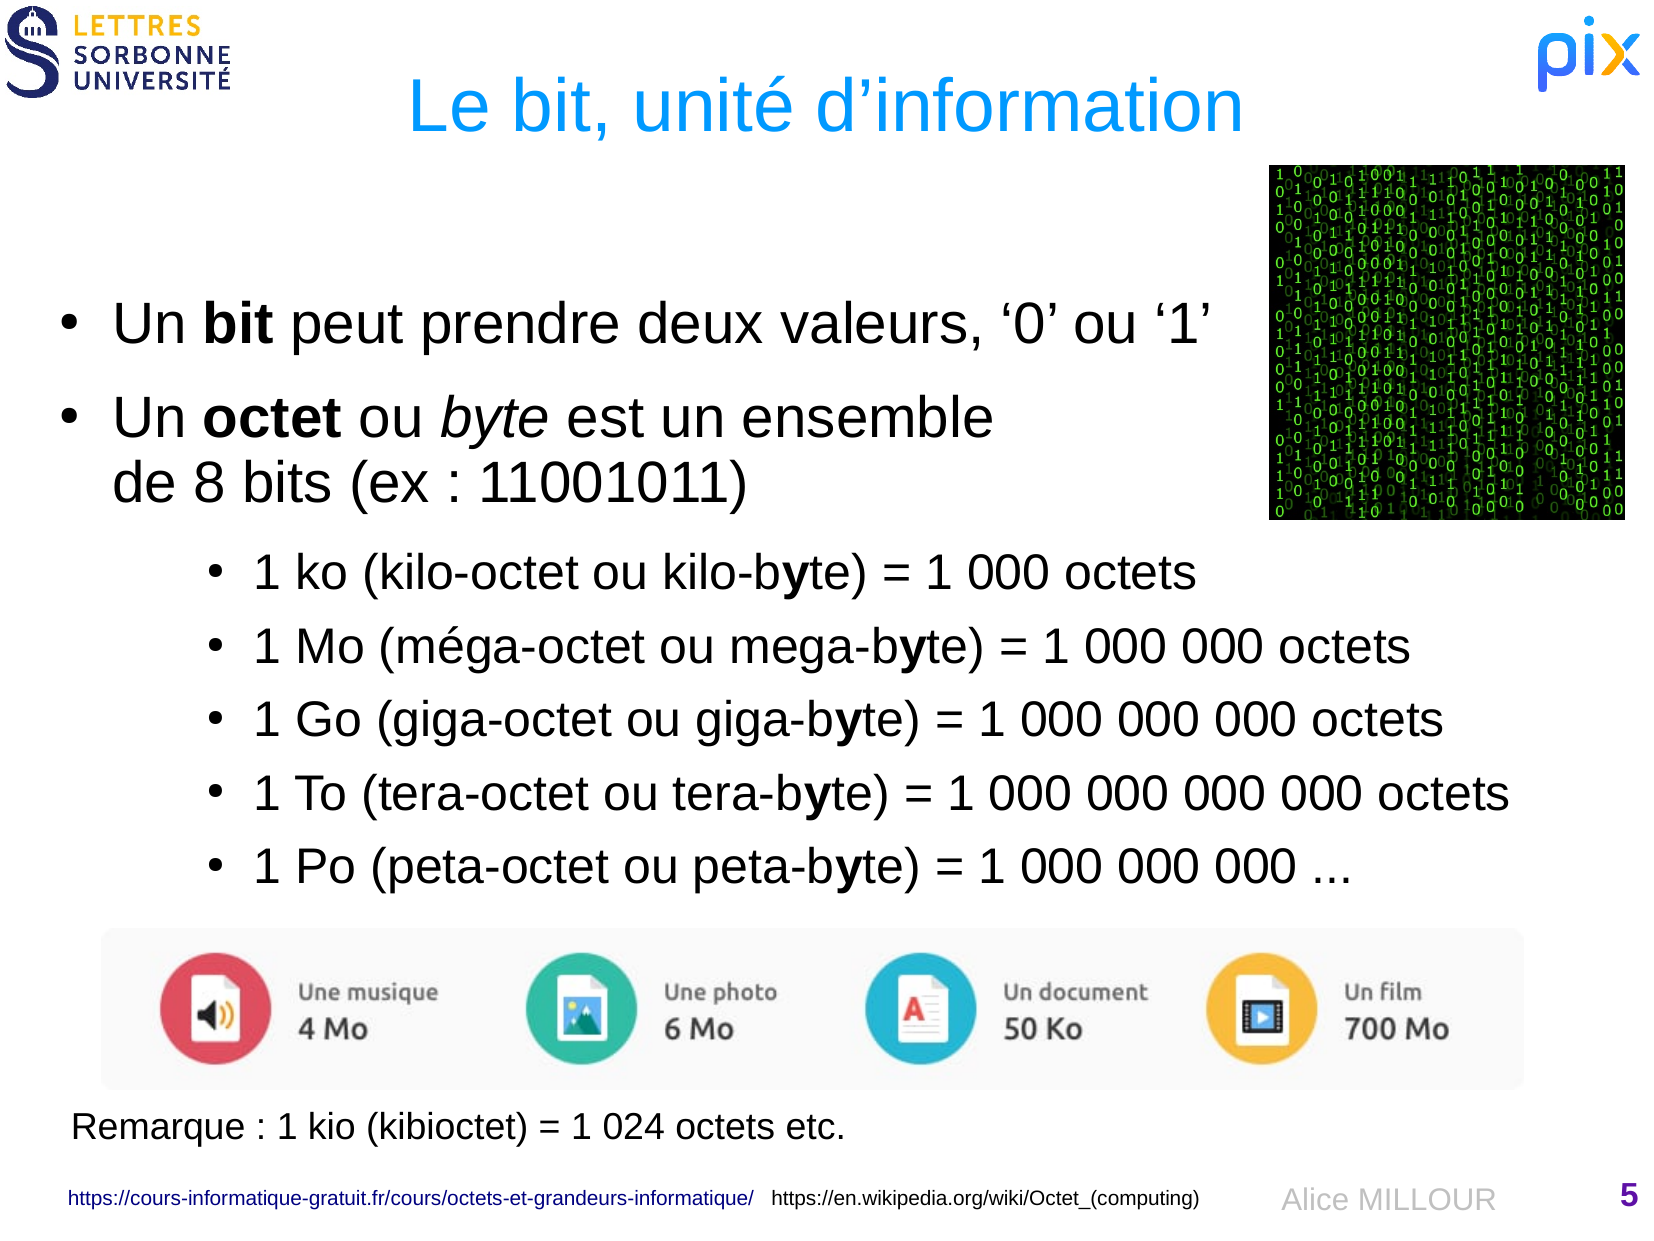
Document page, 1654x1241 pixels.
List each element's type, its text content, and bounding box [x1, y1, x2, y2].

title Le bit, unité d’information [82, 2, 1571, 210]
list Un bit peut prendre deux valeurs, ‘0’ ou ‘1’ Un octet ou byte est un ensemble de 8 bits (ex : 11001011) 1 ko (kilo-octet ou kilo-byte) = 1 000 octets 1 Mo (méga-octet ou mega-byte) = 1 000 000 octets 1 Go (giga-octet ou giga-byte) = 1 000 000 000 octets 1 To (tera-octet ou tera-byte) = 1 000 000 000 000 octets 1 Po (peta-octet ou peta-byte) = 1 000 000 000 ... [41, 290, 1604, 1010]
picture [101, 928, 1524, 1090]
picture [5, 6, 82, 98]
text_box Remarque : 1 kio (kibioctet) = 1 024 octets etc. [56, 1098, 1427, 1241]
picture [1269, 165, 1625, 520]
